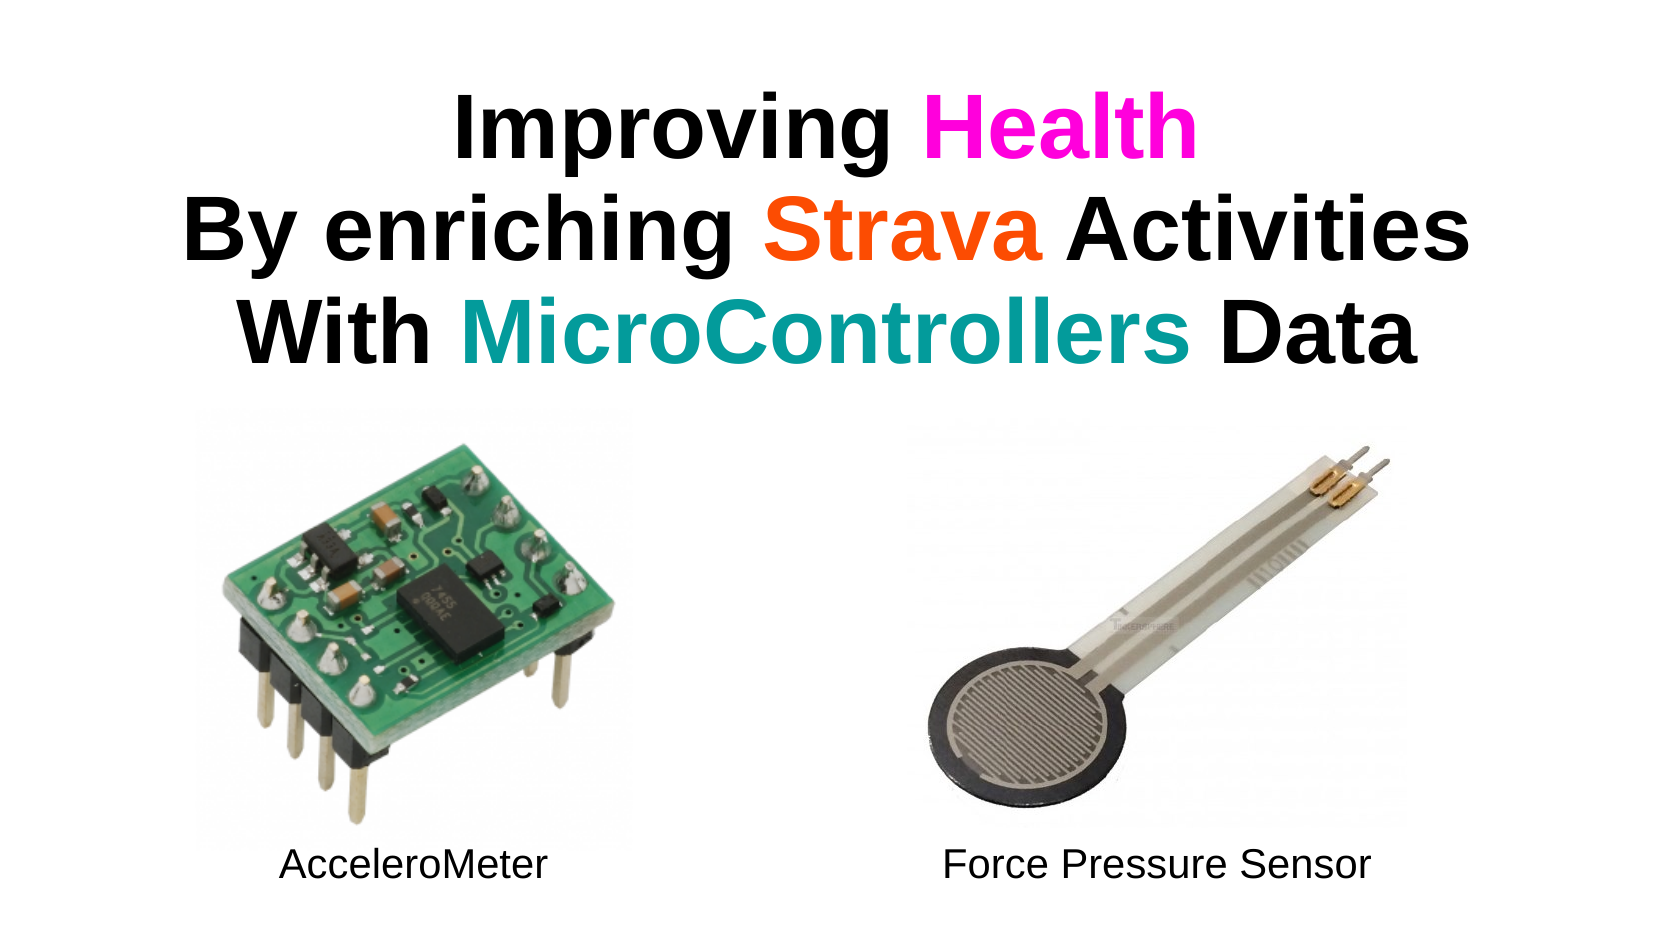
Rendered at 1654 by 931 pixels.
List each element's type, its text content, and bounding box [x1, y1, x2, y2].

list AcceleroMeter [211, 766, 617, 931]
picture [195, 408, 633, 851]
title Improving Health By enriching Strava Activities With MicroControllers Data [82, 75, 1571, 195]
picture [907, 418, 1407, 766]
title [0, 195, 1654, 466]
list Force Pressure Sensor [864, 766, 1450, 931]
